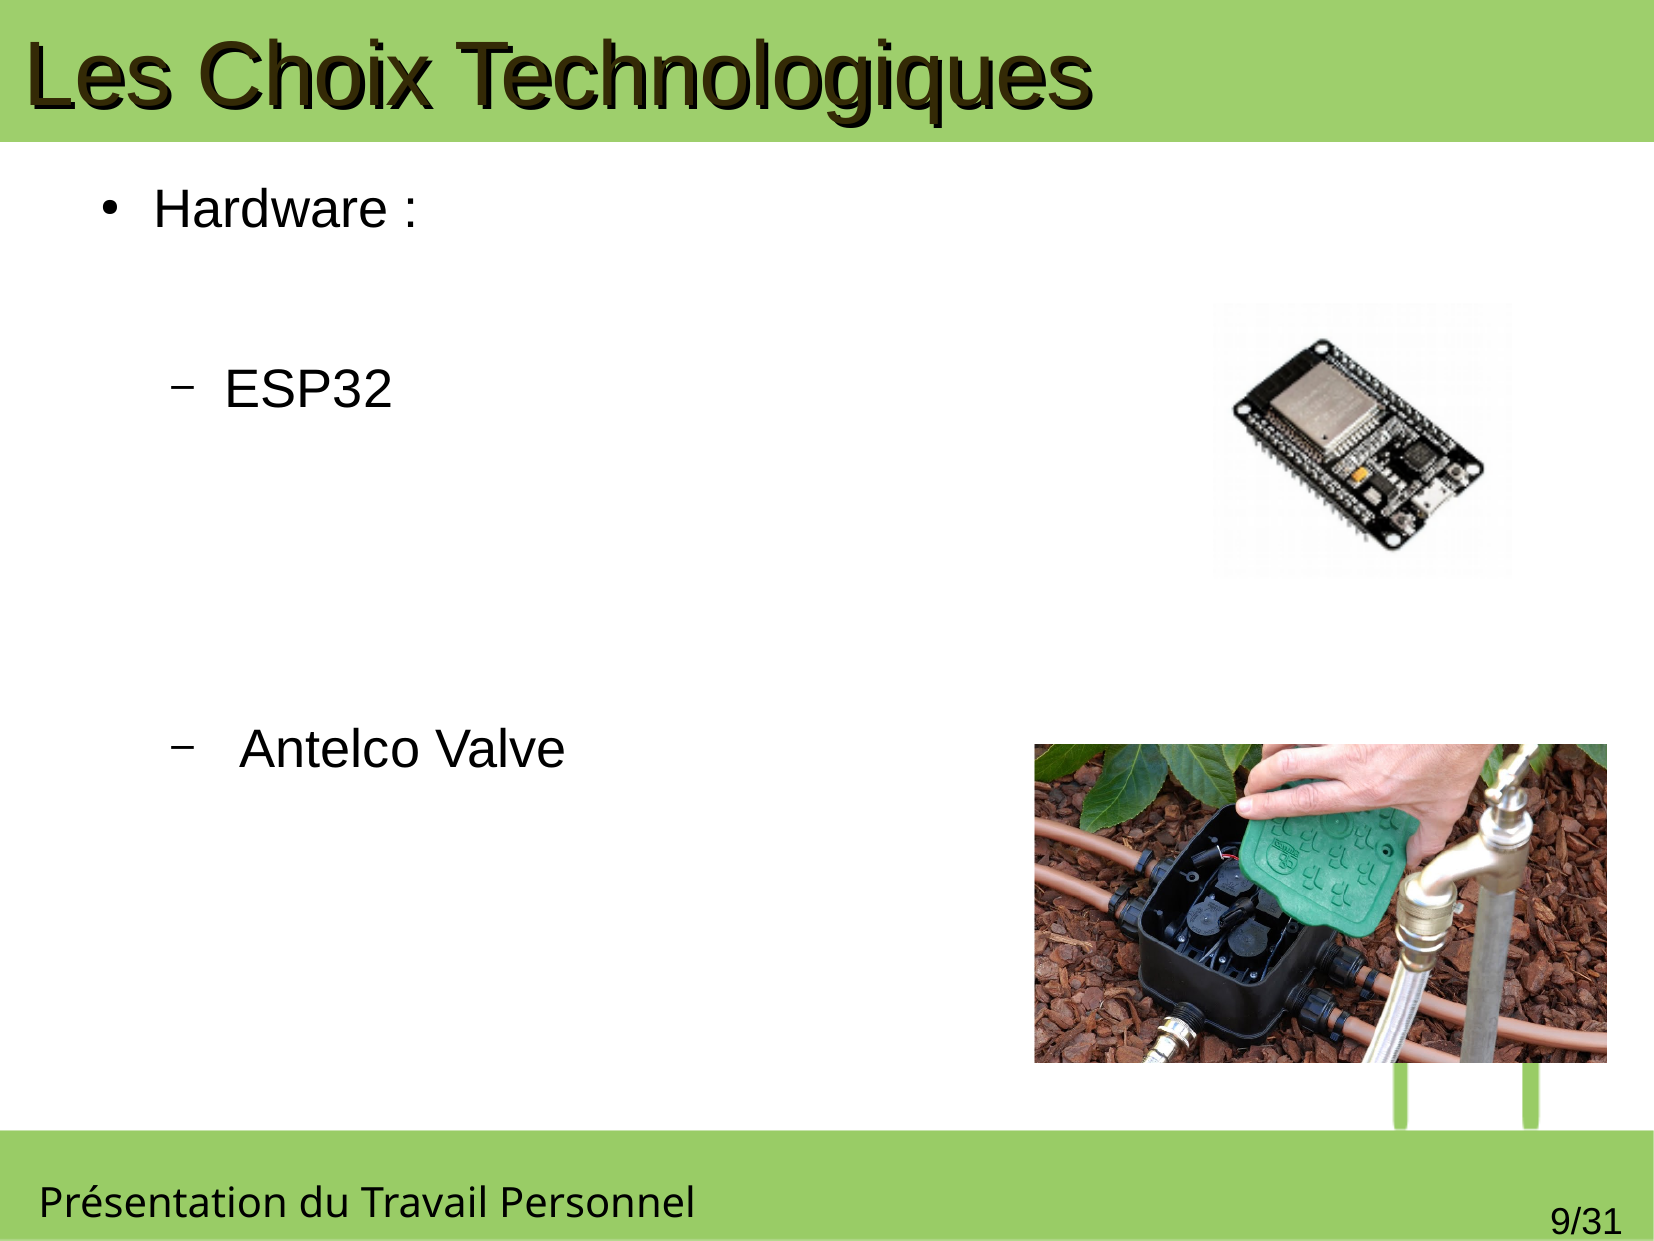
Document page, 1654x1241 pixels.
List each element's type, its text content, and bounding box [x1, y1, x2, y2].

text_box <numéro>/31 [1535, 1192, 1654, 1241]
title Les Choix Technologiques [23, 5, 1654, 142]
text_box [0, 0, 1654, 142]
text_box Présentation du Travail Personnel [23, 1165, 1441, 1229]
picture [0, 142, 1654, 1241]
list Hardware : ESP32 Antelco Valve [82, 178, 1571, 898]
